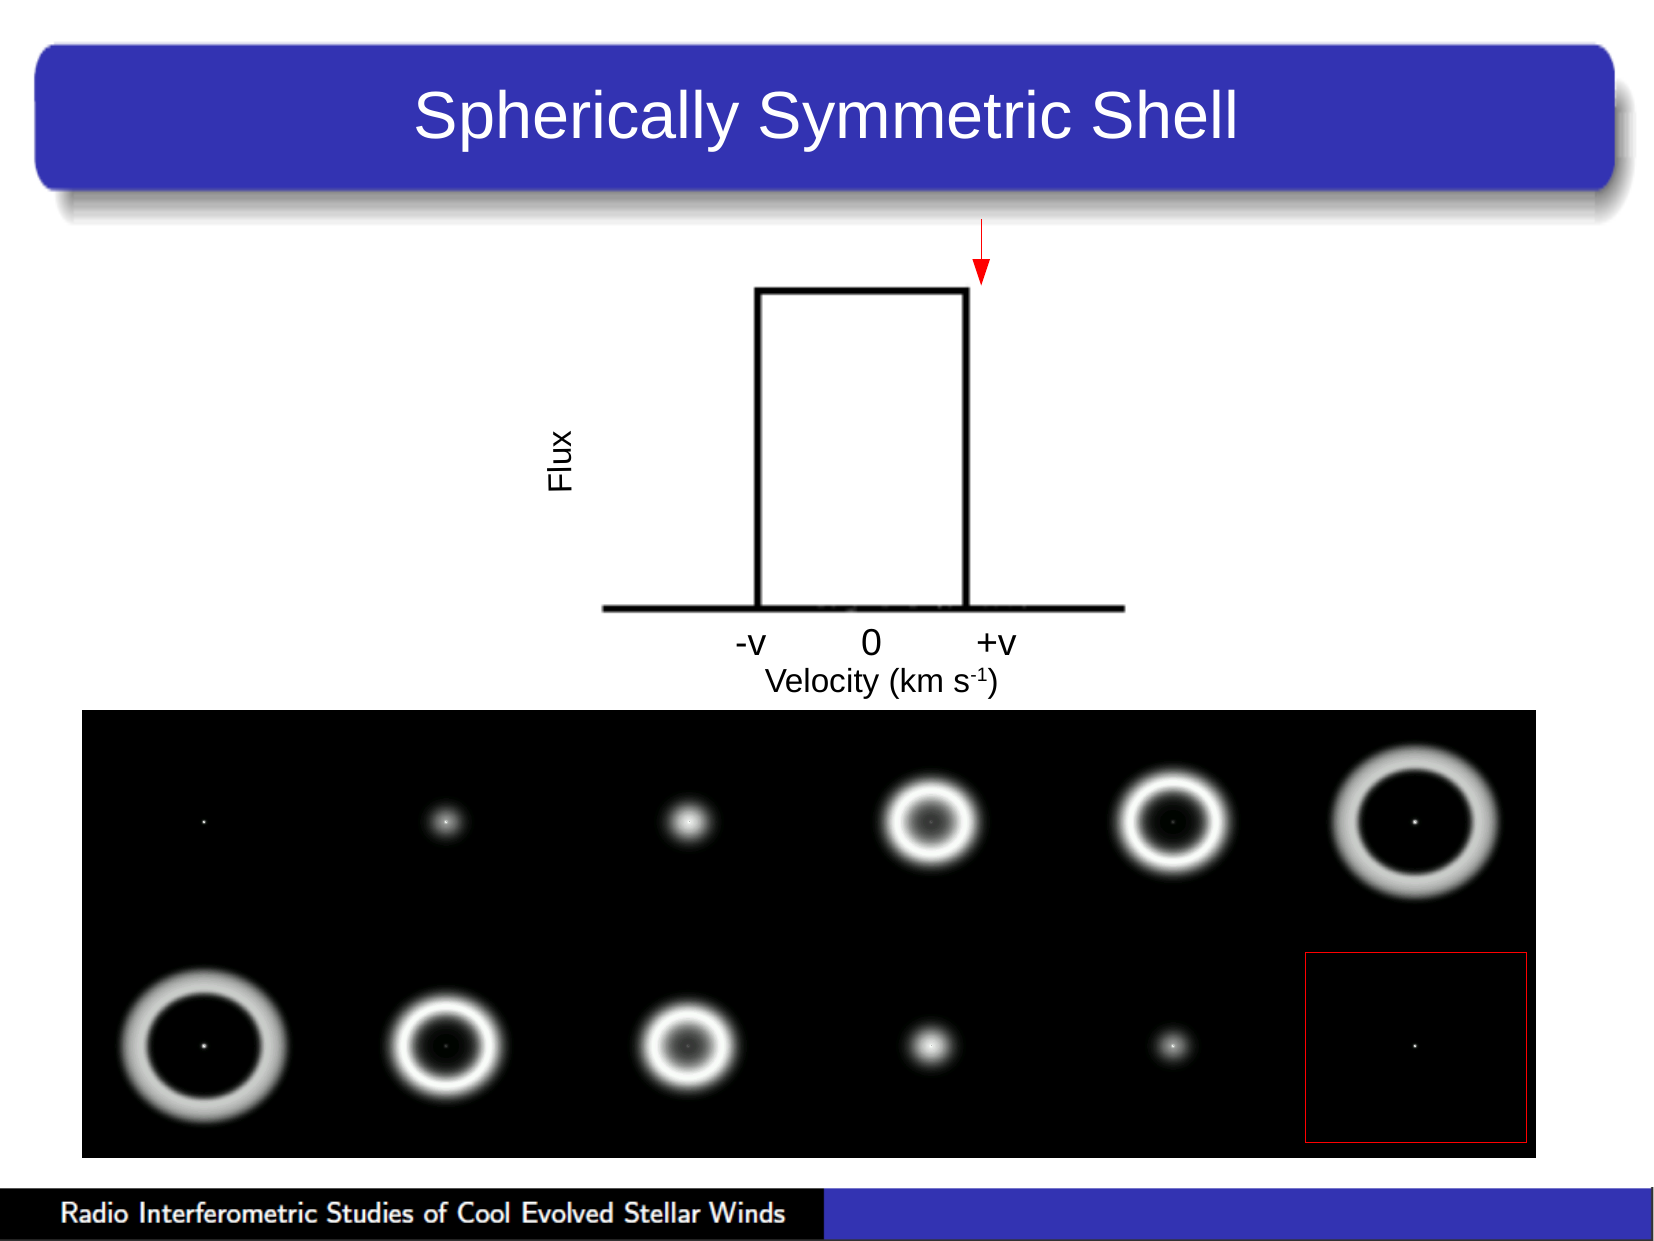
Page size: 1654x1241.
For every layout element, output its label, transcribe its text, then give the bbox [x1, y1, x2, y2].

picture [82, 710, 1536, 1158]
picture [590, 258, 1243, 621]
text_box Velocity (km s-1) [750, 671, 1075, 709]
text_box Spherically Symmetric Shell [59, 70, 1595, 236]
text_box -v 0 +v [720, 614, 1105, 671]
text_box Flux [531, 324, 587, 509]
picture [23, 29, 1648, 237]
picture [0, 1187, 1654, 1241]
